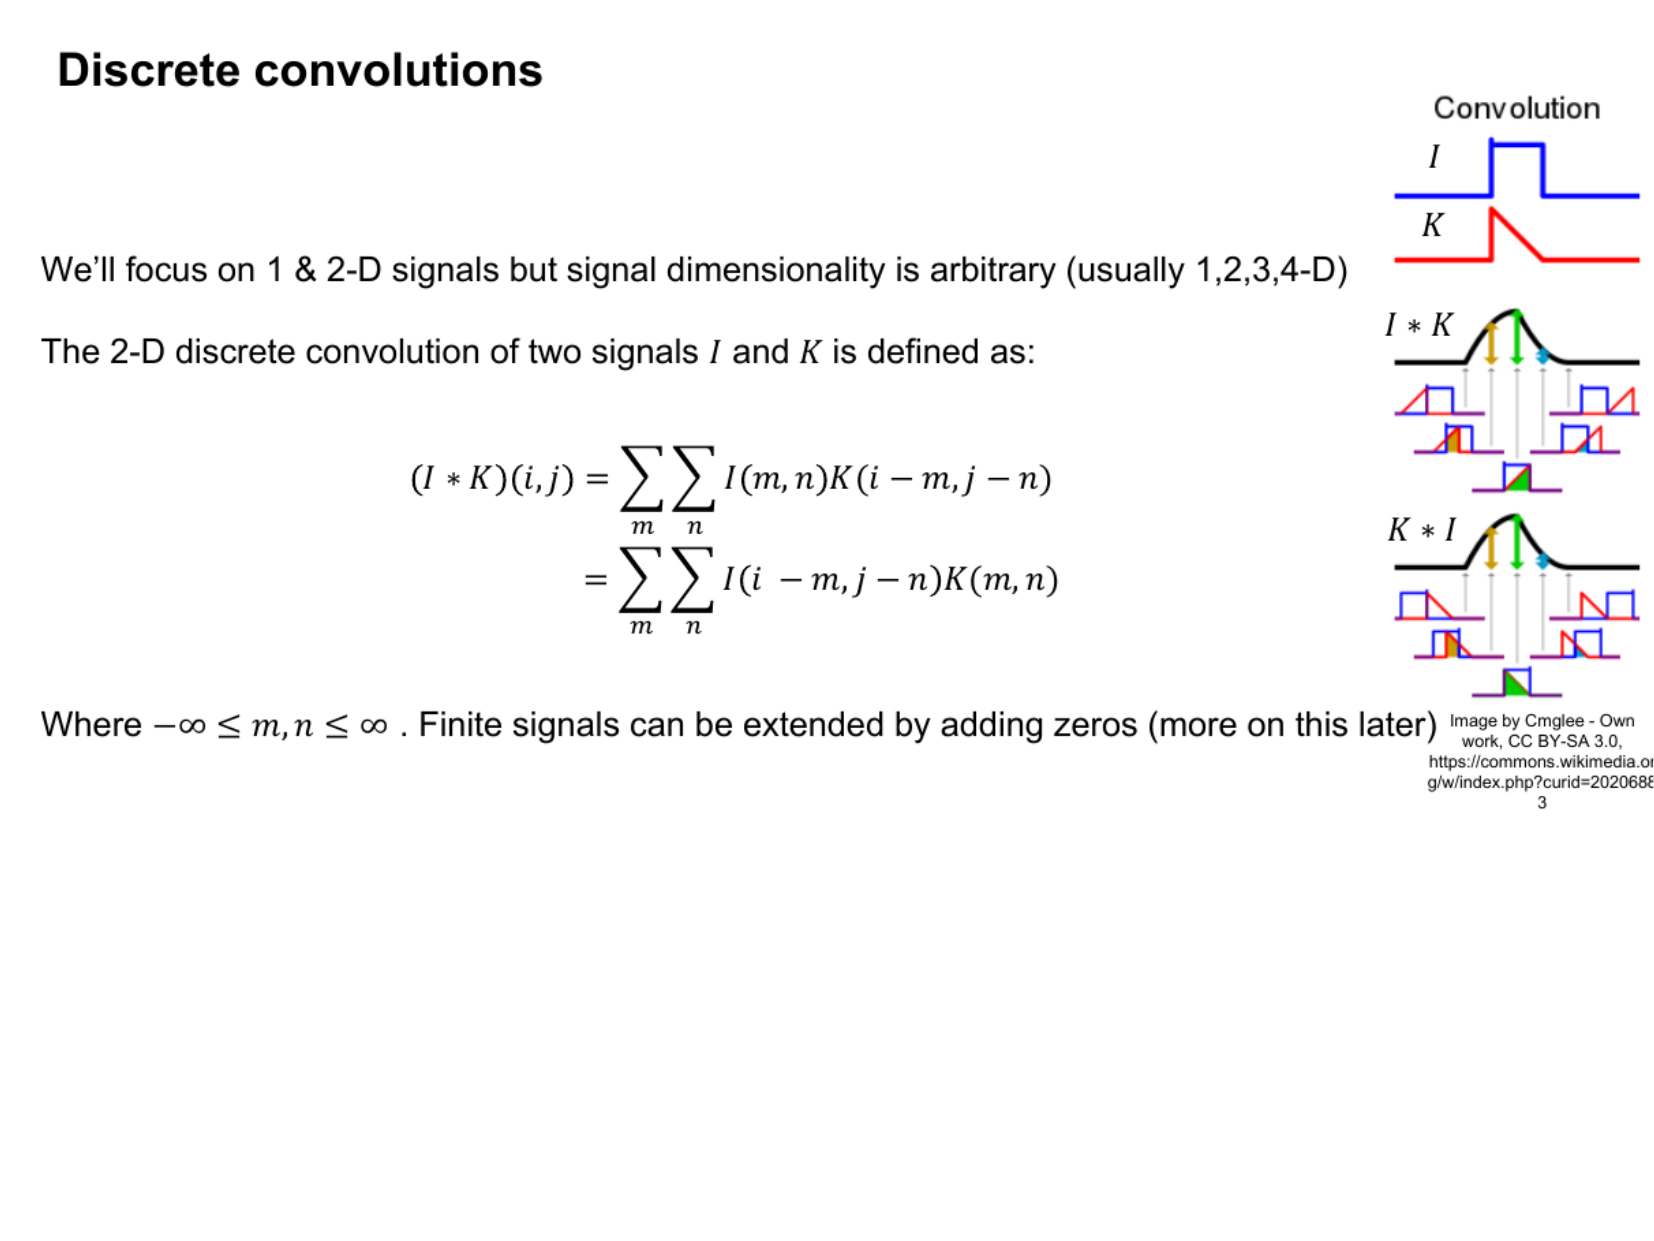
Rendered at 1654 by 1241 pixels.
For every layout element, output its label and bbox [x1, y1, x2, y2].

picture [2, 4, 1654, 825]
